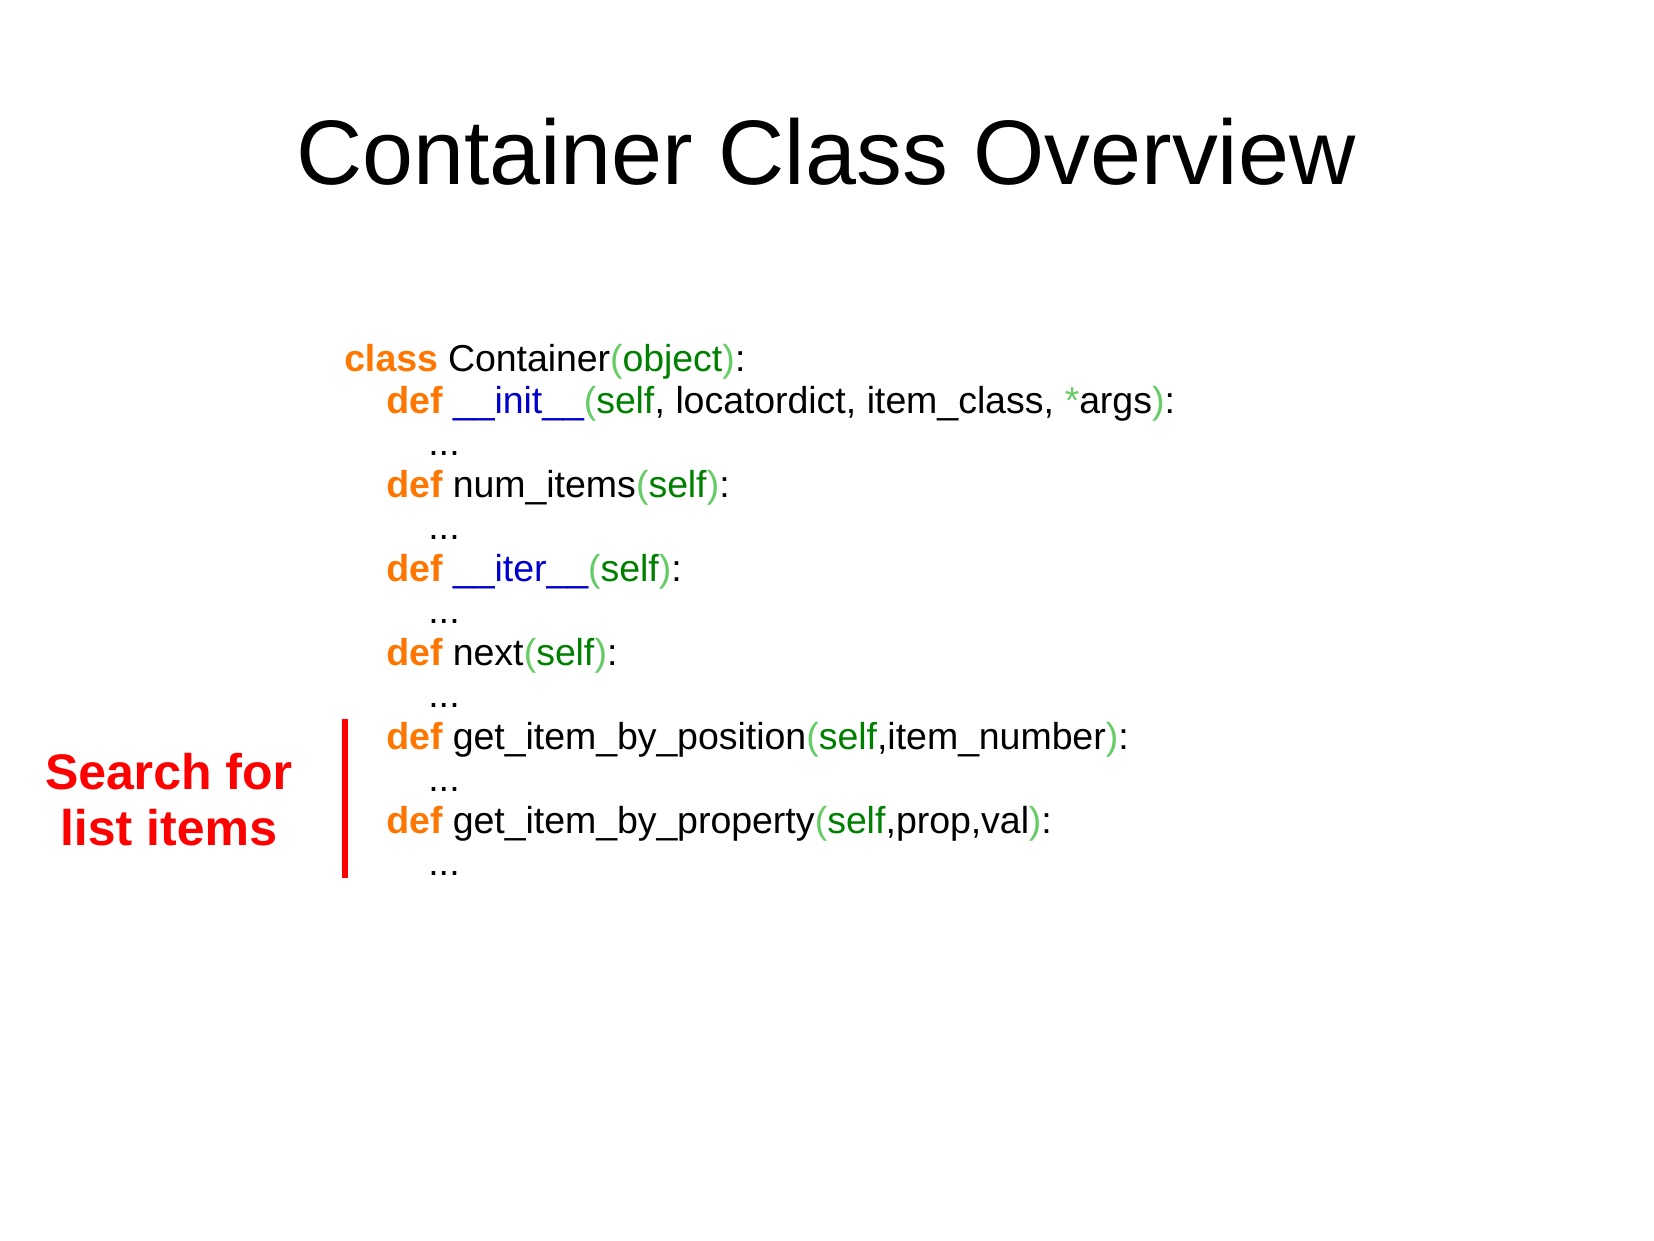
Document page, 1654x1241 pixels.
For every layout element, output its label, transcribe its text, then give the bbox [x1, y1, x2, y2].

text_box class Container(object): def __init__(self, locatordict, item_class, *args): ... def num_items(self): ... def __iter__(self): ... def next(self): ... def get_item_by_position(self,item_number): ... def get_item_by_property(self,prop,val): ... [329, 330, 1191, 975]
text_box Search for list items [30, 736, 308, 865]
title Container Class Overview [82, 49, 1571, 257]
